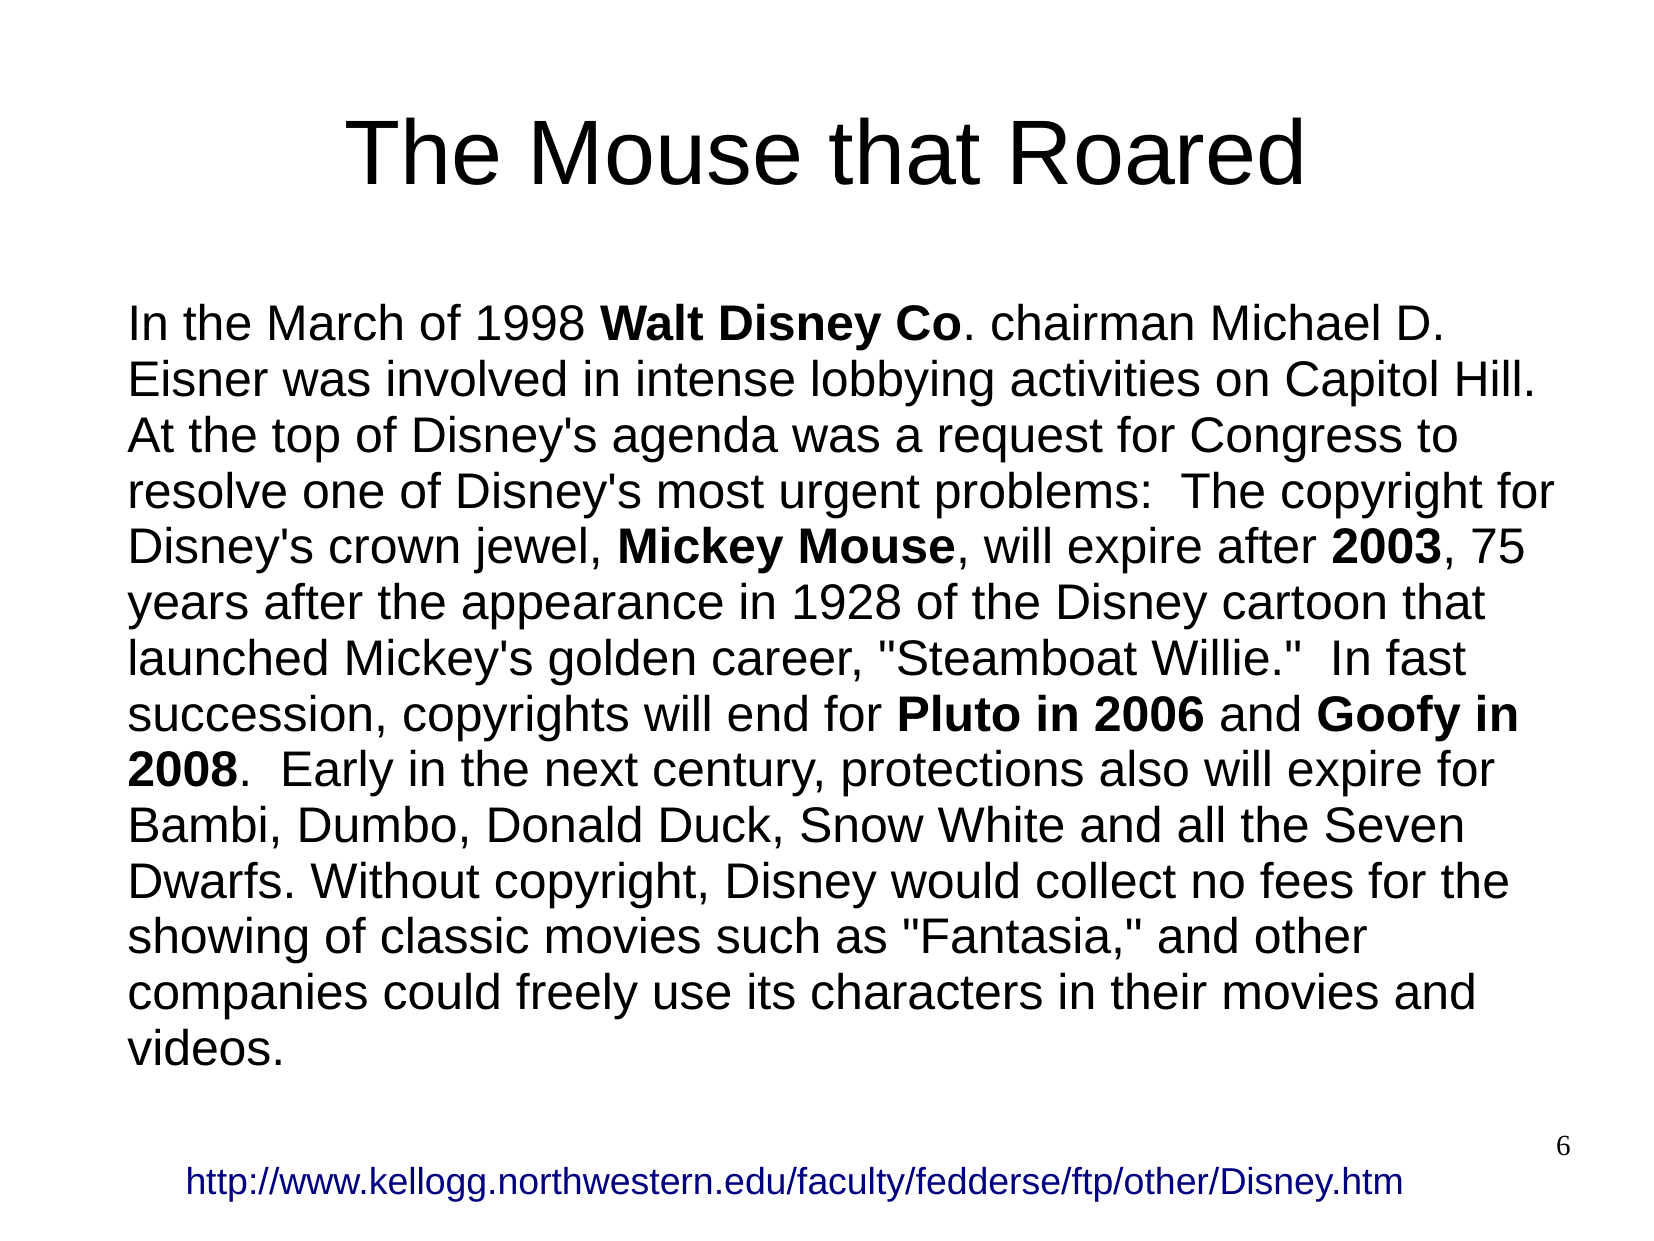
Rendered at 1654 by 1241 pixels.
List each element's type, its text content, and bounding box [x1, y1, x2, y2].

text_box In the March of 1998 Walt Disney Co. chairman Michael D. Eisner was involved in intense lobbying activities on Capitol Hill. At the top of Disney's agenda was a request for Congress to resolve one of Disney's most urgent problems: The copyright for Disney's crown jewel, Mickey Mouse, will expire after 2003, 75 years after the appearance in 1928 of the Disney cartoon that launched Mickey's golden career, "Steamboat Willie." In fast succession, copyrights will end for Pluto in 2006 and Goofy in 2008. Early in the next century, protections also will expire for Bambi, Dumbo, Donald Duck, Snow White and all the Seven Dwarfs. Without copyright, Disney would collect no fees for the showing of classic movies such as "Fantasia," and other companies could freely use its characters in their movies and videos. [112, 288, 1576, 1084]
title The Mouse that Roared [82, 49, 1571, 257]
text_box http://www.kellogg.northwestern.edu/faculty/fedderse/ftp/other/Disney.htm [150, 1152, 1451, 1210]
